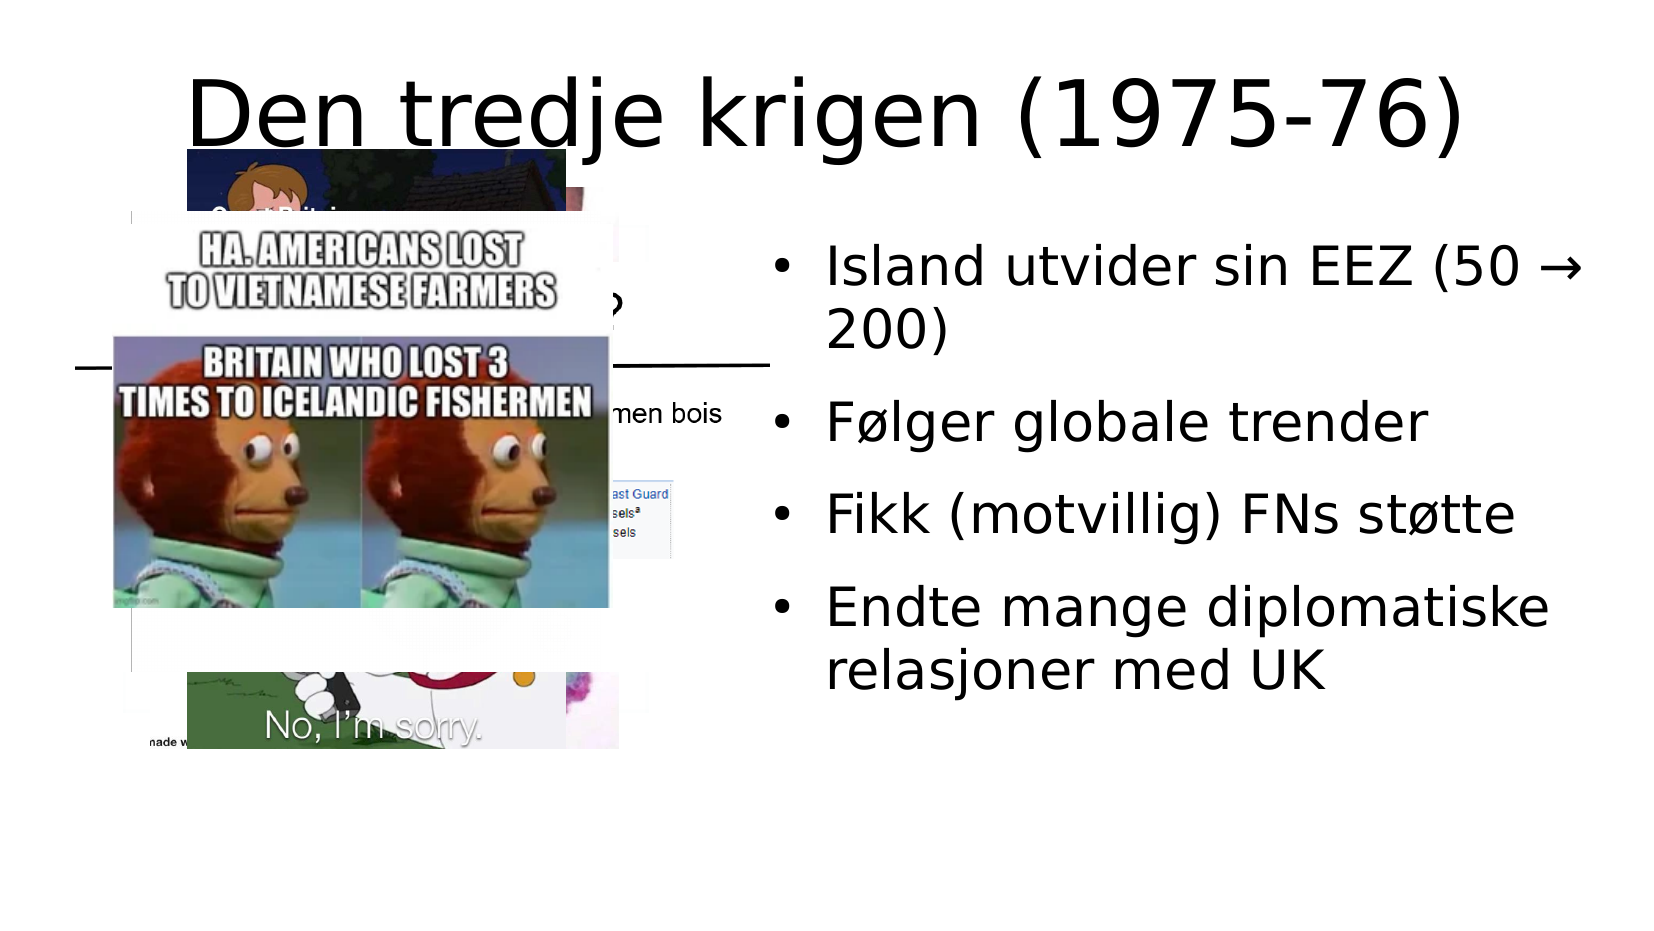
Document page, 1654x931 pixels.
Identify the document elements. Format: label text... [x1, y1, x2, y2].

picture [75, 149, 770, 749]
list Island utvider sin EEZ (50 → 200) Følger globale trender Fikk (motvillig) FNs støtte Endte mange diplomatiske relasjoner med UK [754, 235, 1654, 775]
title Den tredje krigen (1975-76) [82, 37, 1571, 193]
